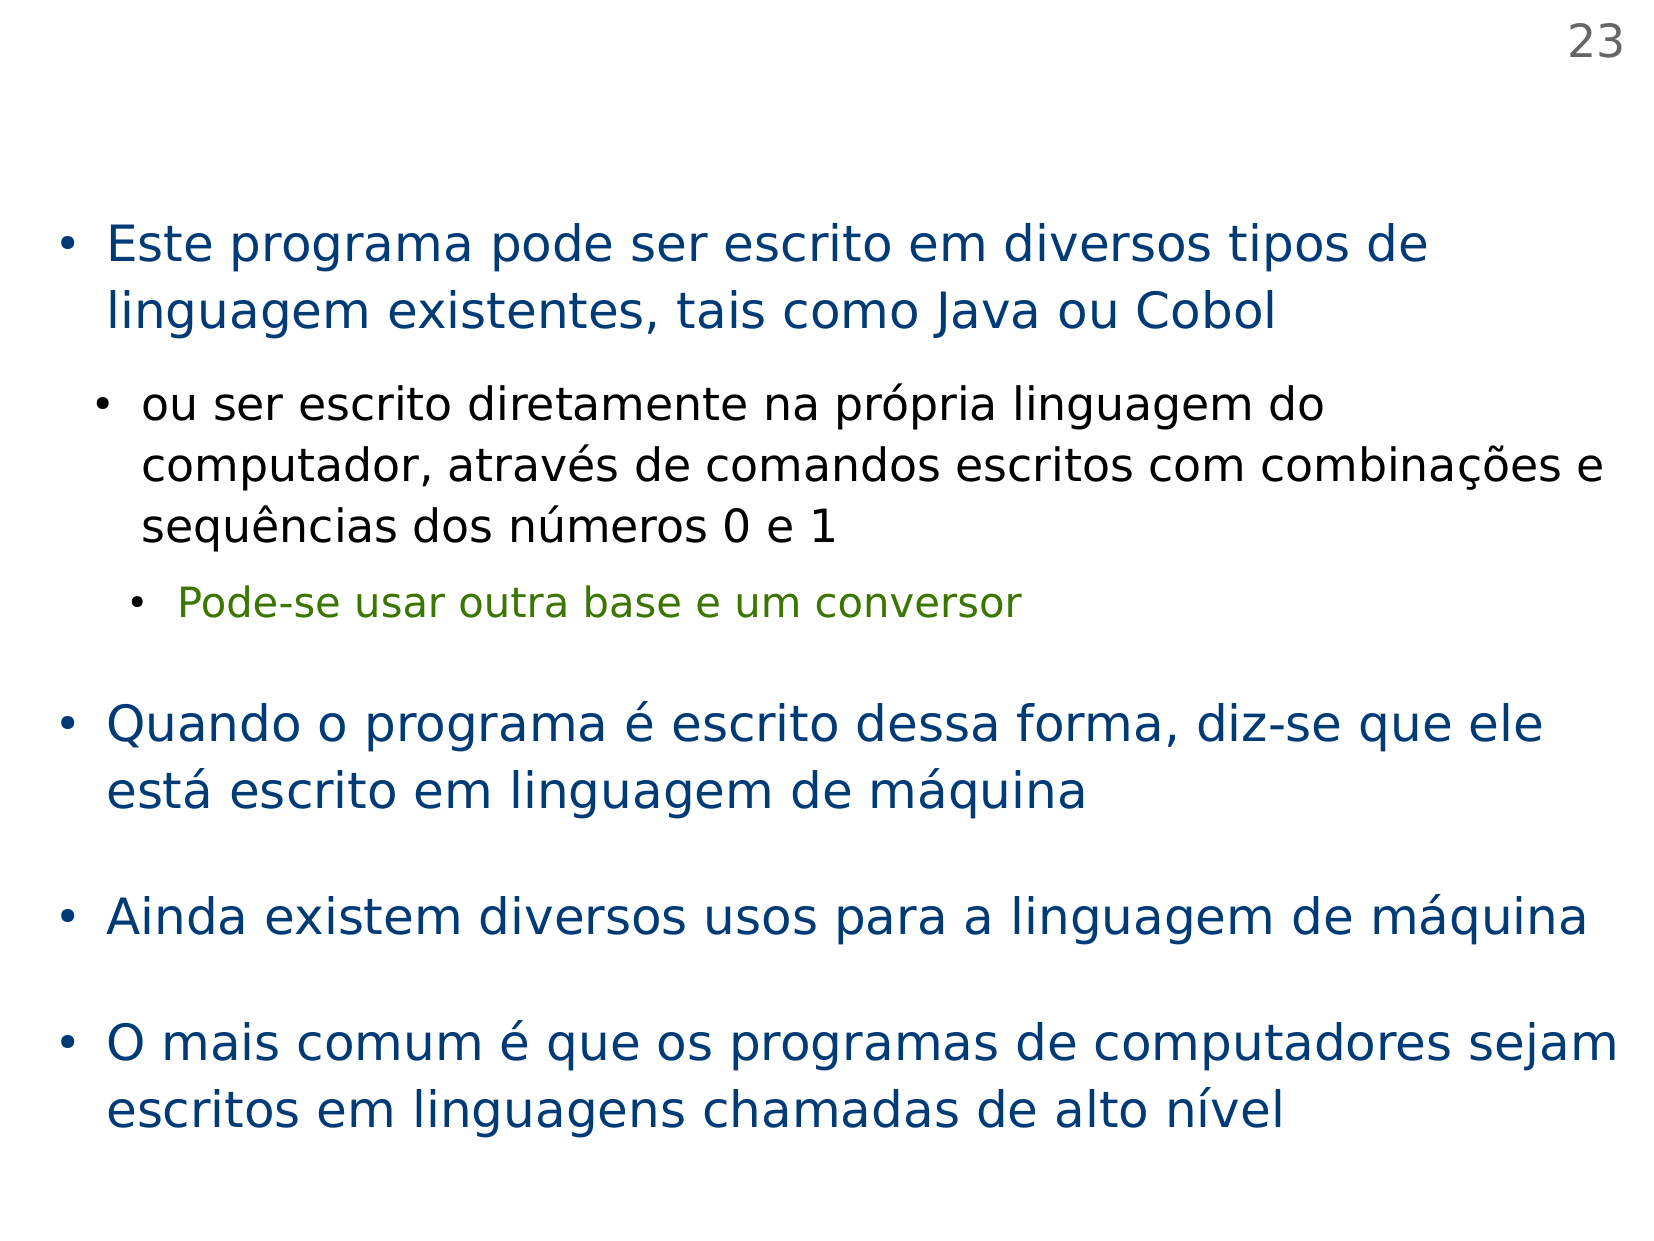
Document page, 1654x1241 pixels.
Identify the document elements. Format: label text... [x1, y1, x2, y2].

list Este programa pode ser escrito em diversos tipos de linguagem existentes, tais como Java ou Cobol ou ser escrito diretamente na própria linguagem do computador, através de comandos escritos com combinações e sequências dos números 0 e 1 Pode-se usar outra base e um conversor Quando o programa é escrito dessa forma, diz-se que ele está escrito em linguagem de máquina Ainda existem diversos usos para a linguagem de máquina O mais comum é que os programas de computadores sejam escritos em linguagens chamadas de alto nível [59, 206, 1625, 1211]
